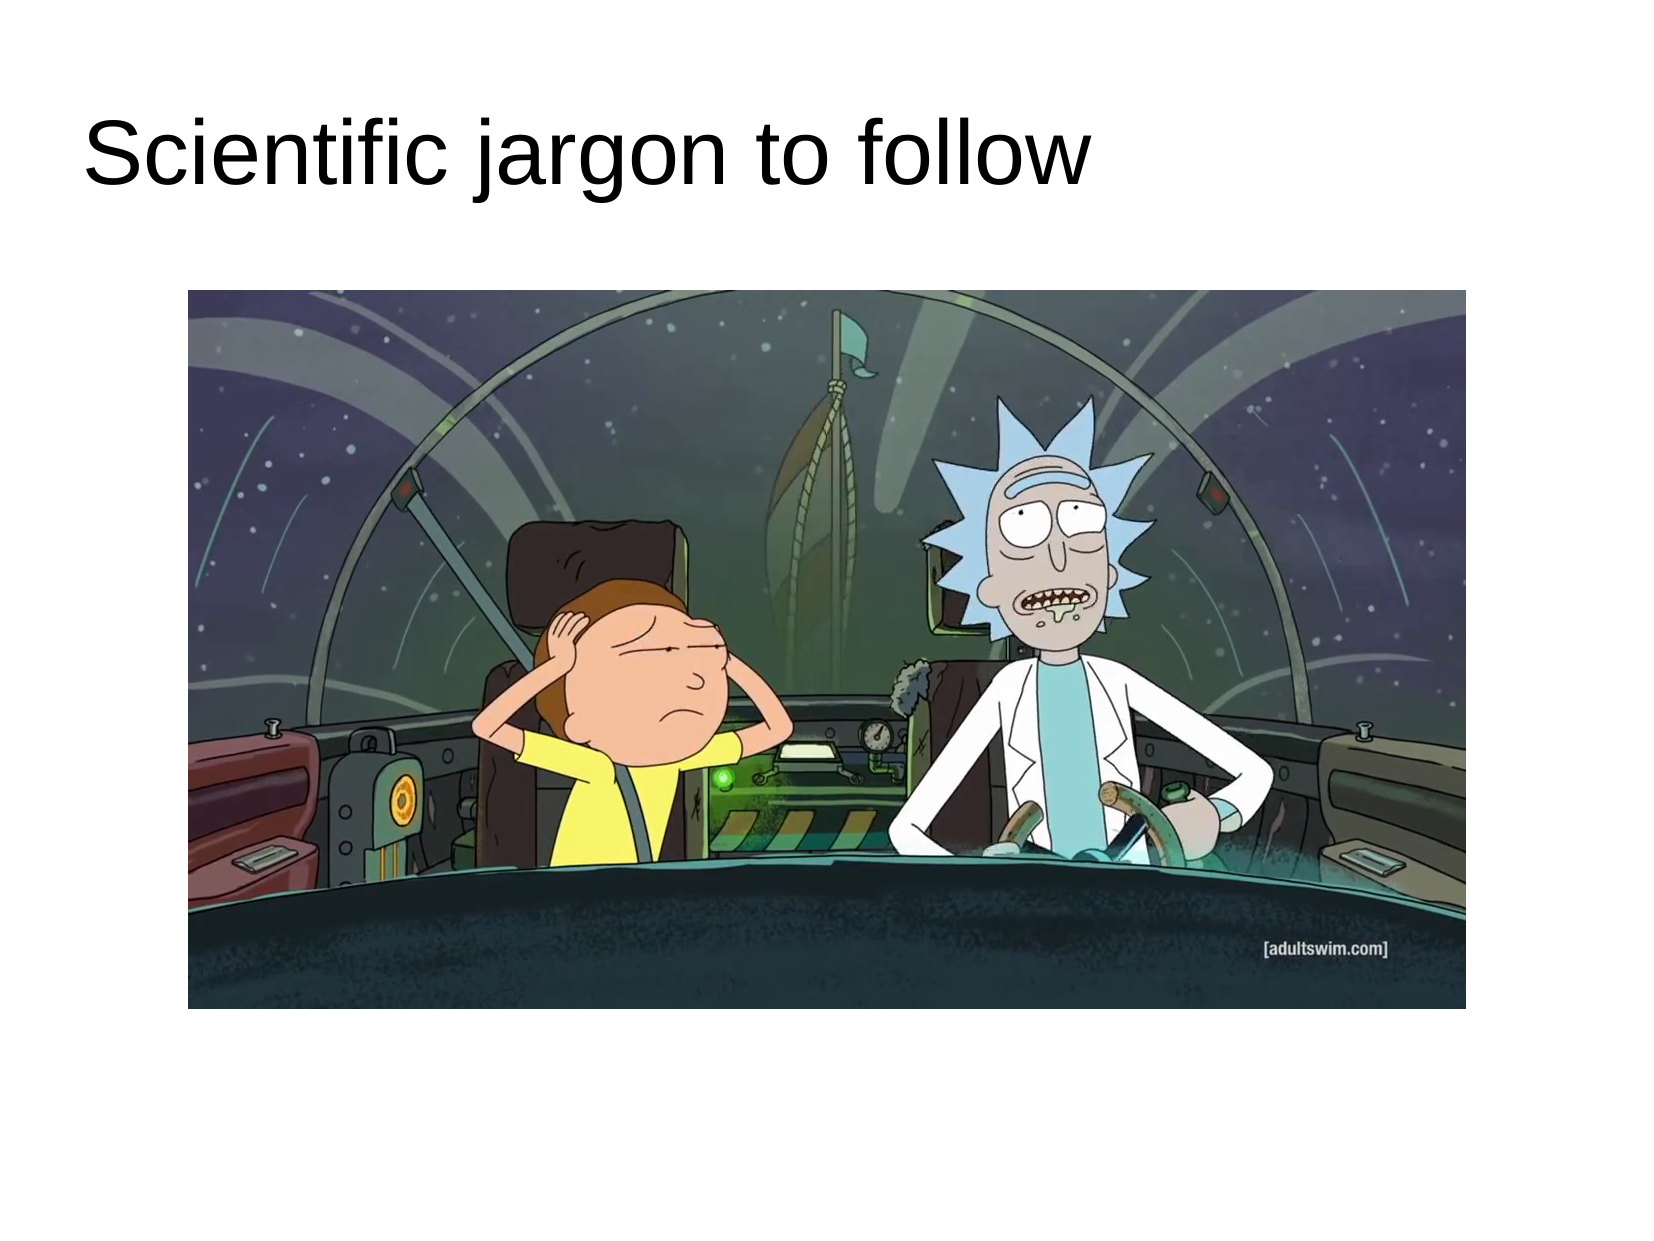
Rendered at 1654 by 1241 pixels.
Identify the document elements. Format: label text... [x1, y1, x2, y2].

title Scientific jargon to follow [82, 49, 1571, 257]
text_box [187, 290, 1467, 1010]
